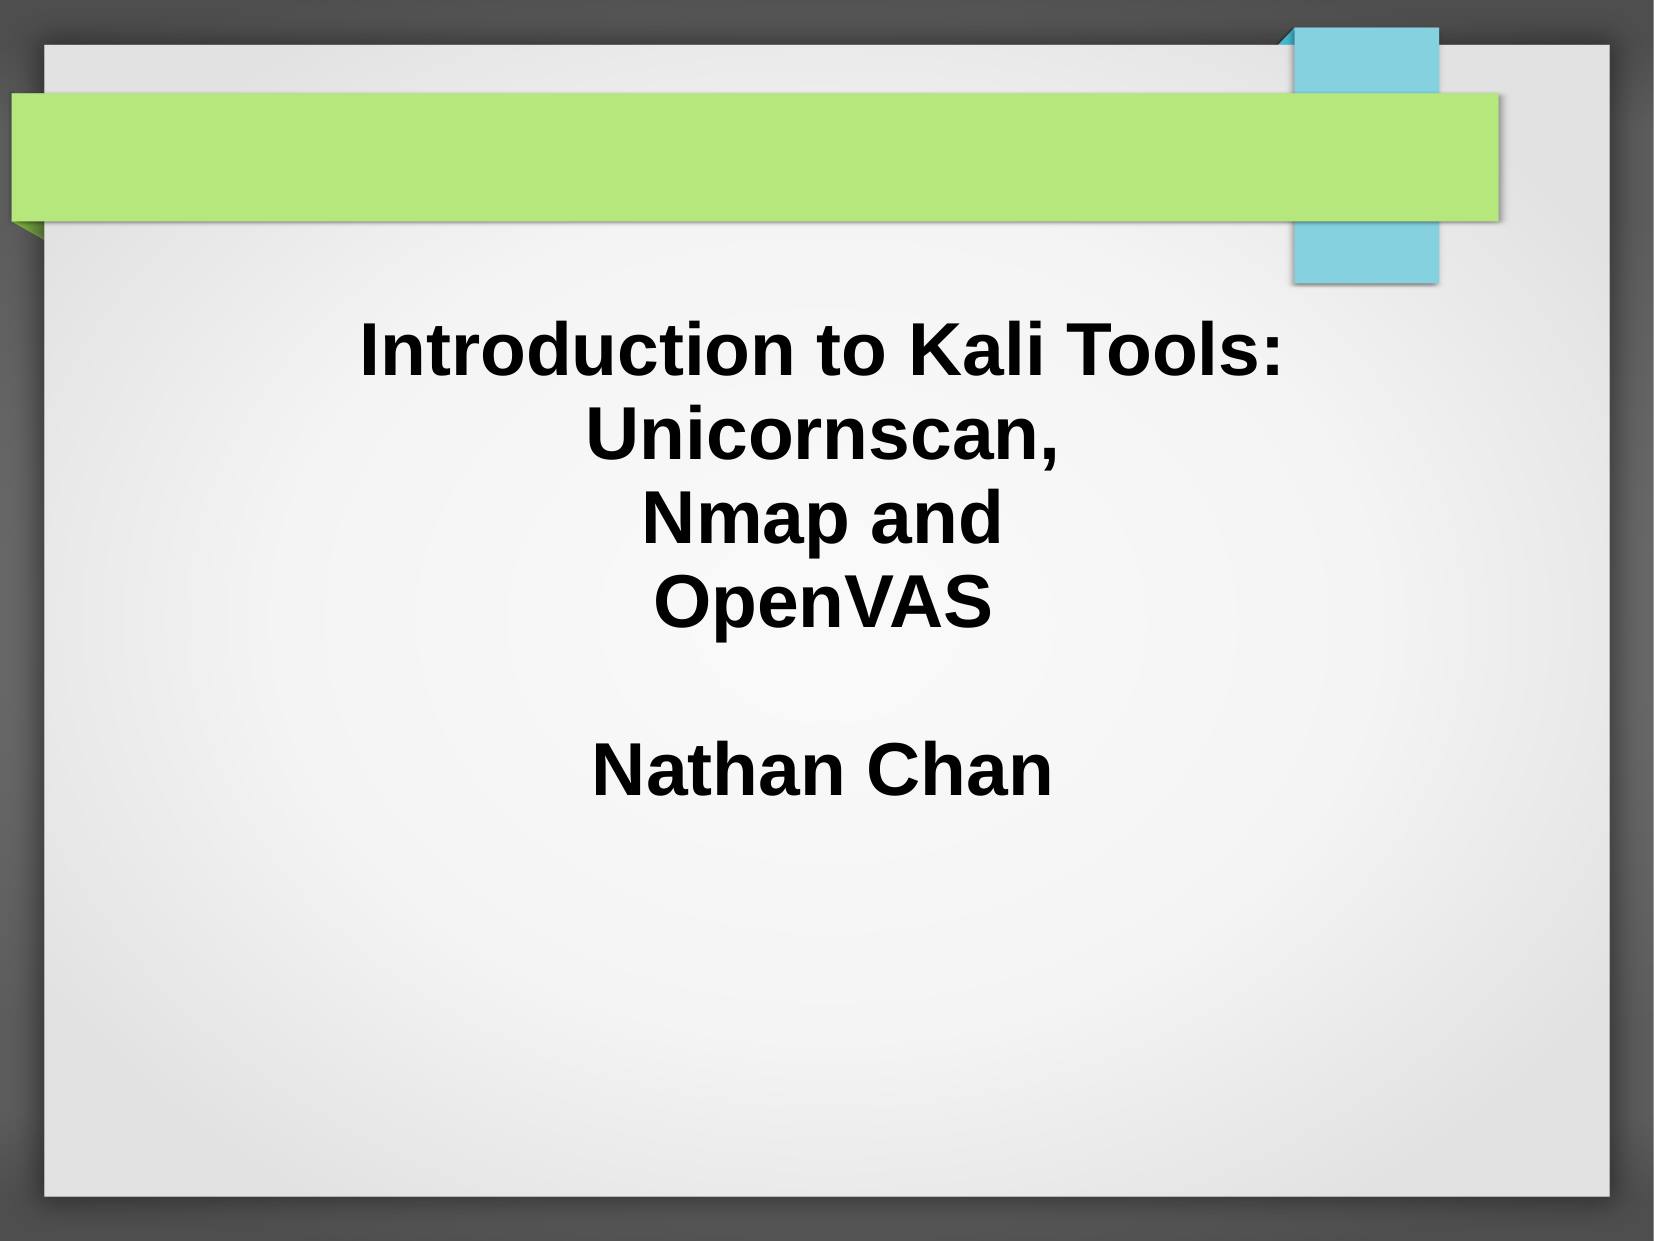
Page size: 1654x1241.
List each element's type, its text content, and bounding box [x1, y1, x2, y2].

text_box Introduction to Kali Tools: Unicornscan, Nmap and OpenVAS Nathan Chan [345, 300, 1302, 903]
picture [0, 0, 1654, 1241]
